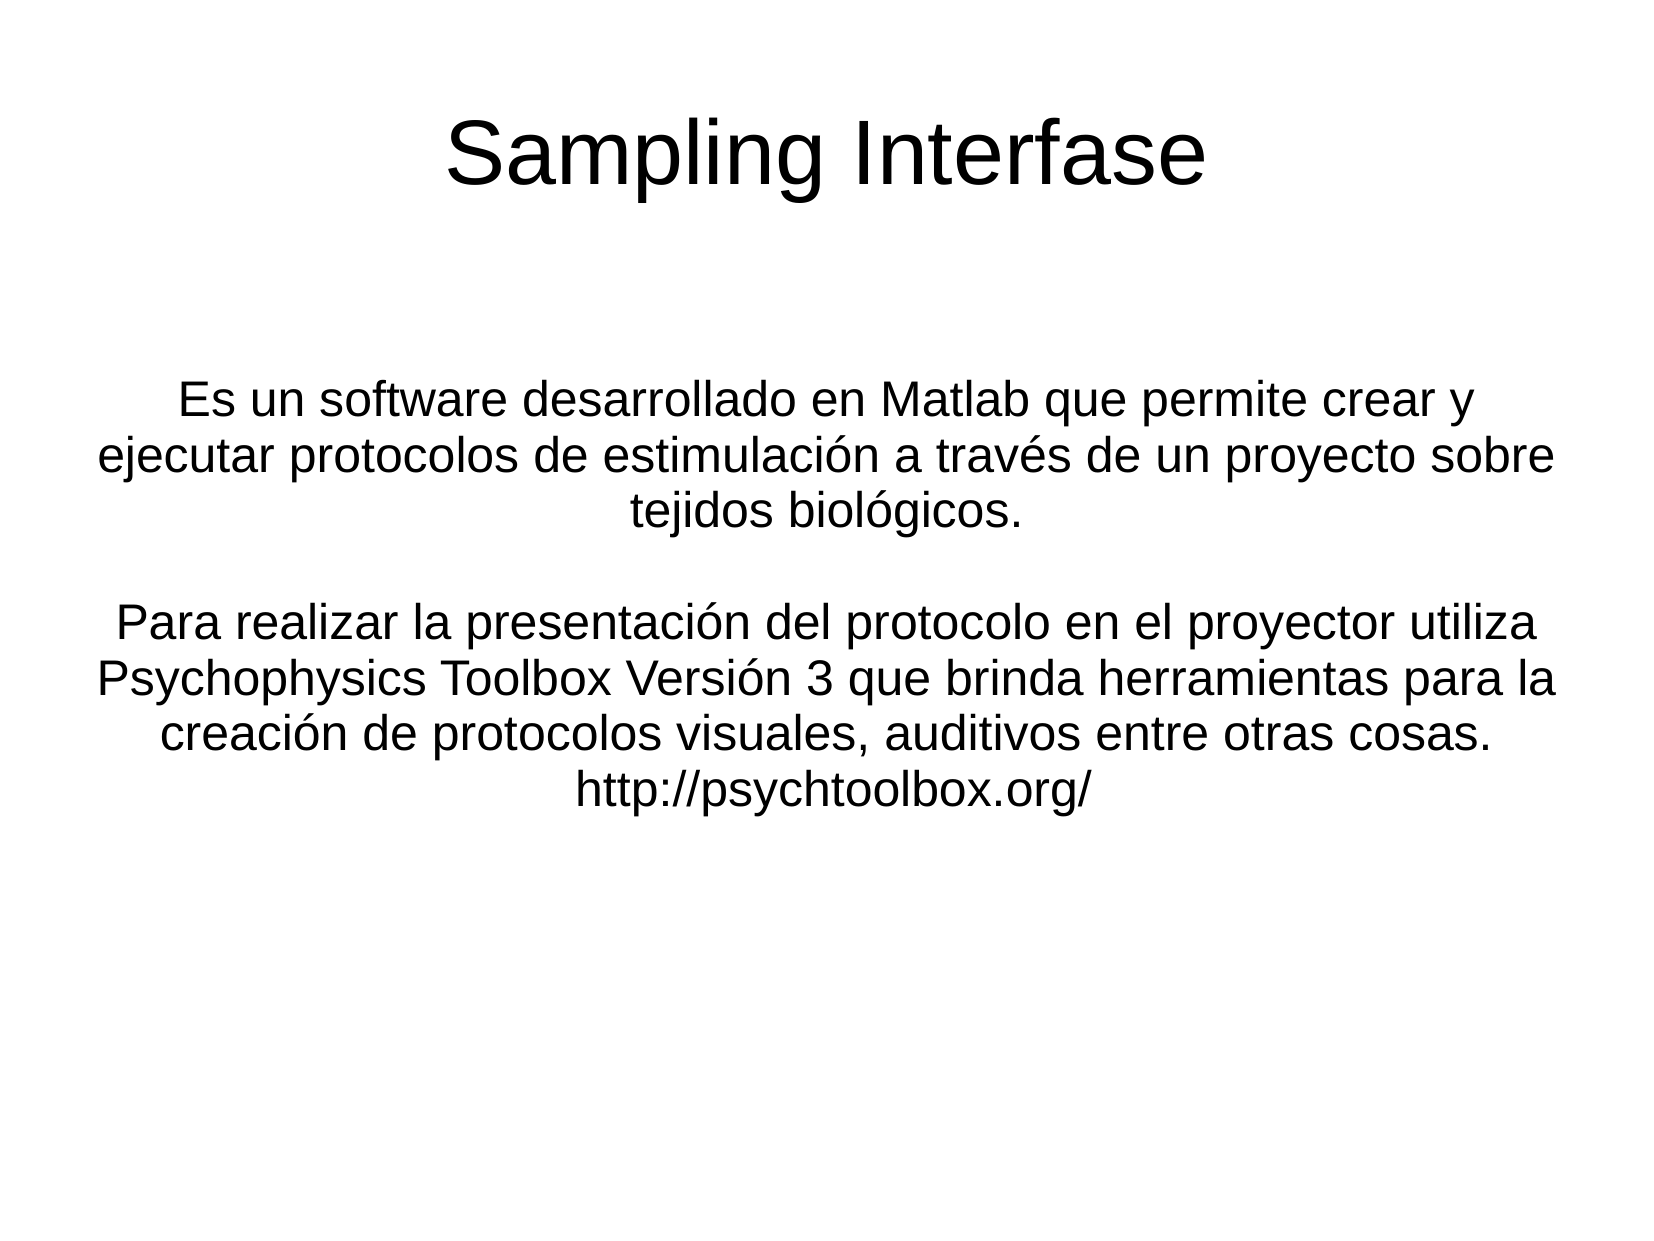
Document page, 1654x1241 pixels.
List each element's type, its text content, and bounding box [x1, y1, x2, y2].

title Sampling Interfase [82, 49, 1571, 257]
subtitle Es un software desarrollado en Matlab que permite crear y ejecutar protocolos de estimulación a través de un proyecto sobre tejidos biológicos. Para realizar la presentación del protocolo en el proyector utiliza Psychophysics Toolbox Versión 3 que brinda herramientas para la creación de protocolos visuales, auditivos entre otras cosas. http://psychtoolbox.org/ [82, 290, 1571, 1010]
